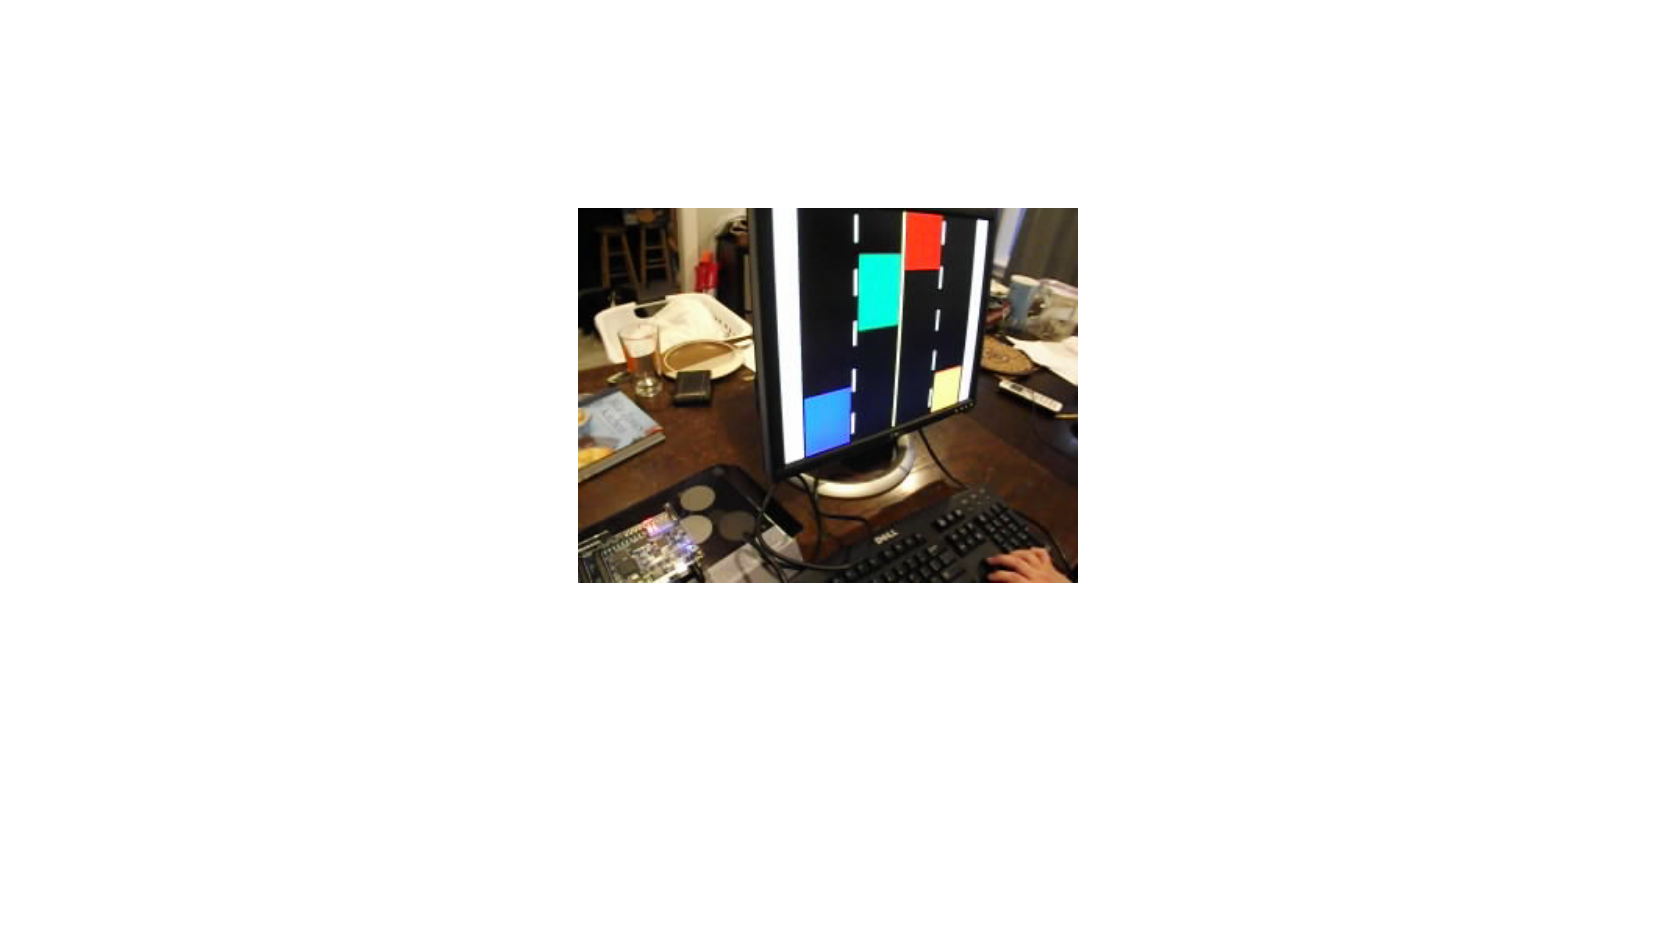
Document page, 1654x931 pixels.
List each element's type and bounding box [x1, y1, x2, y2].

text_box [577, 208, 1078, 584]
